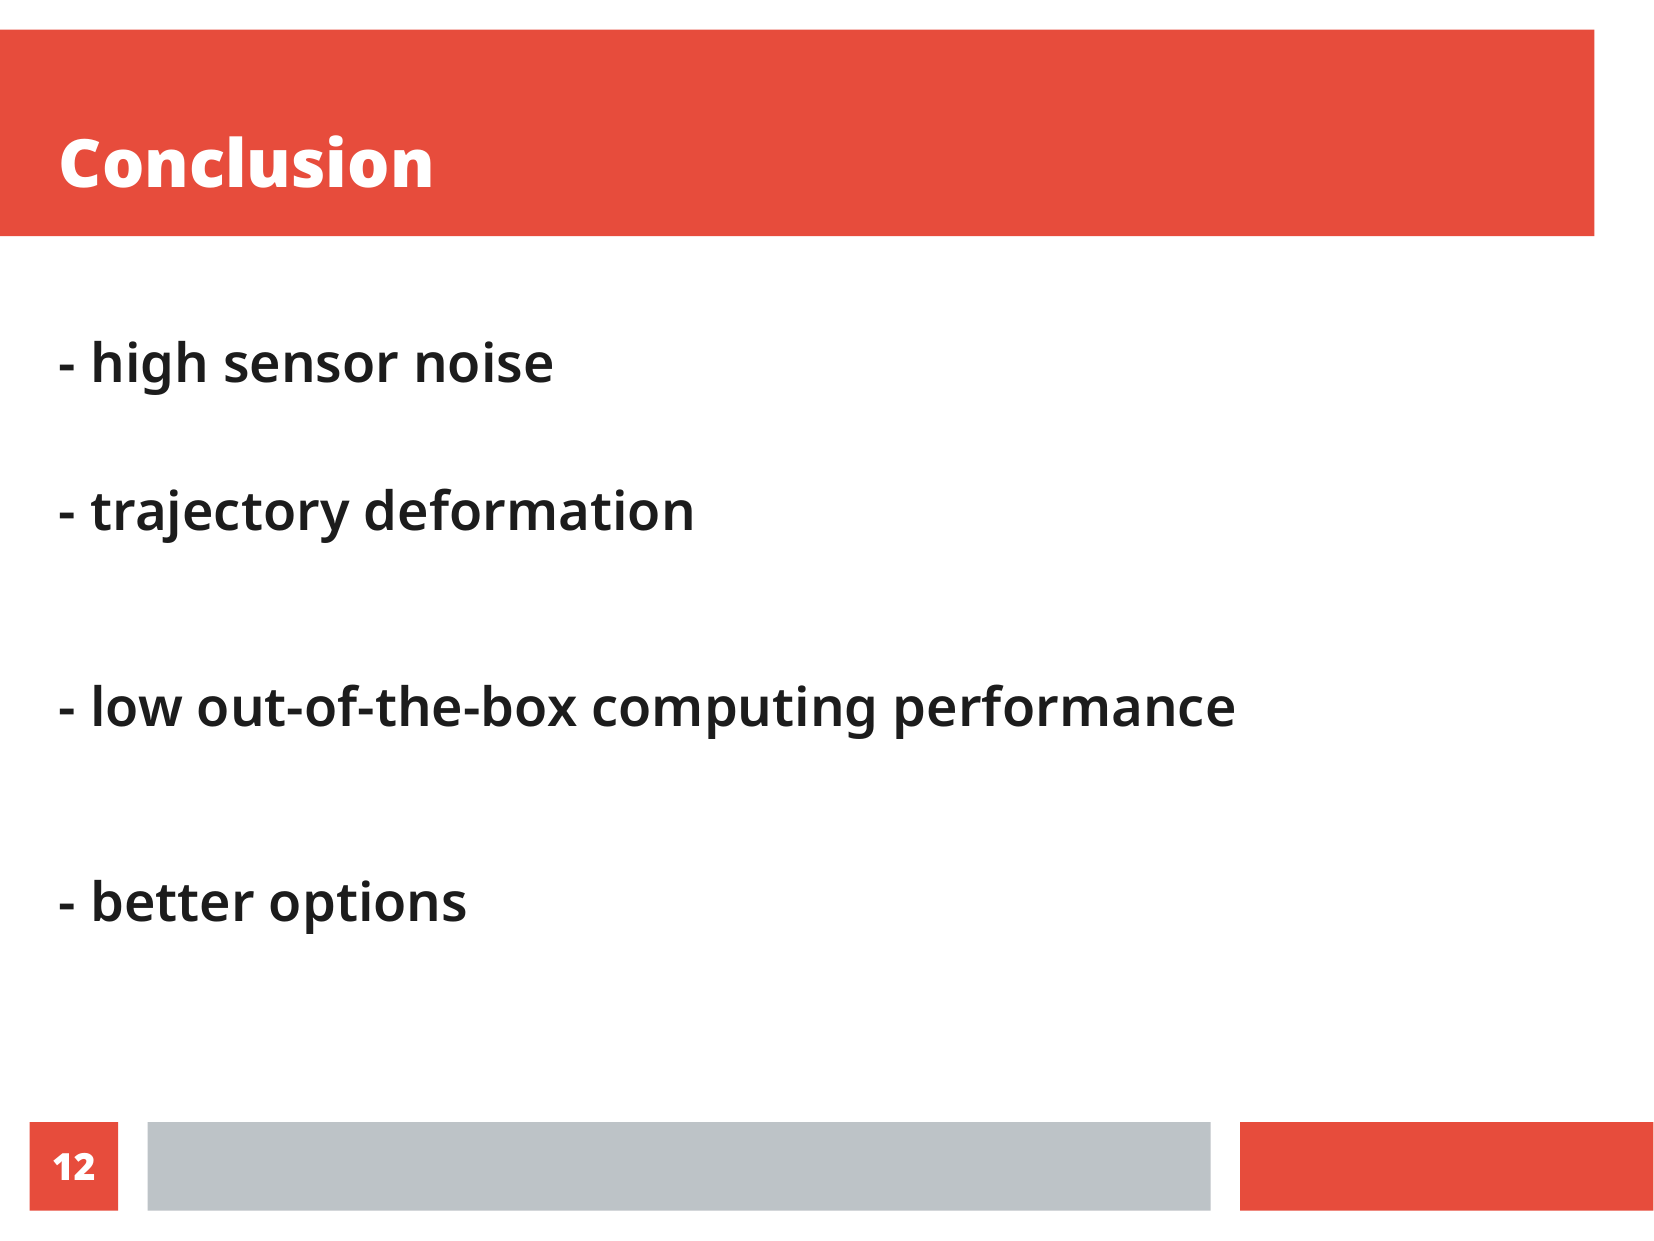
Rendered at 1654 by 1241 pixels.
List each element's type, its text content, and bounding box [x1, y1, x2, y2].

title Conclusion [59, 59, 1595, 207]
list - high sensor noise - trajectory deformation - low out-of-the-box computing performance - better options [59, 324, 1565, 1093]
